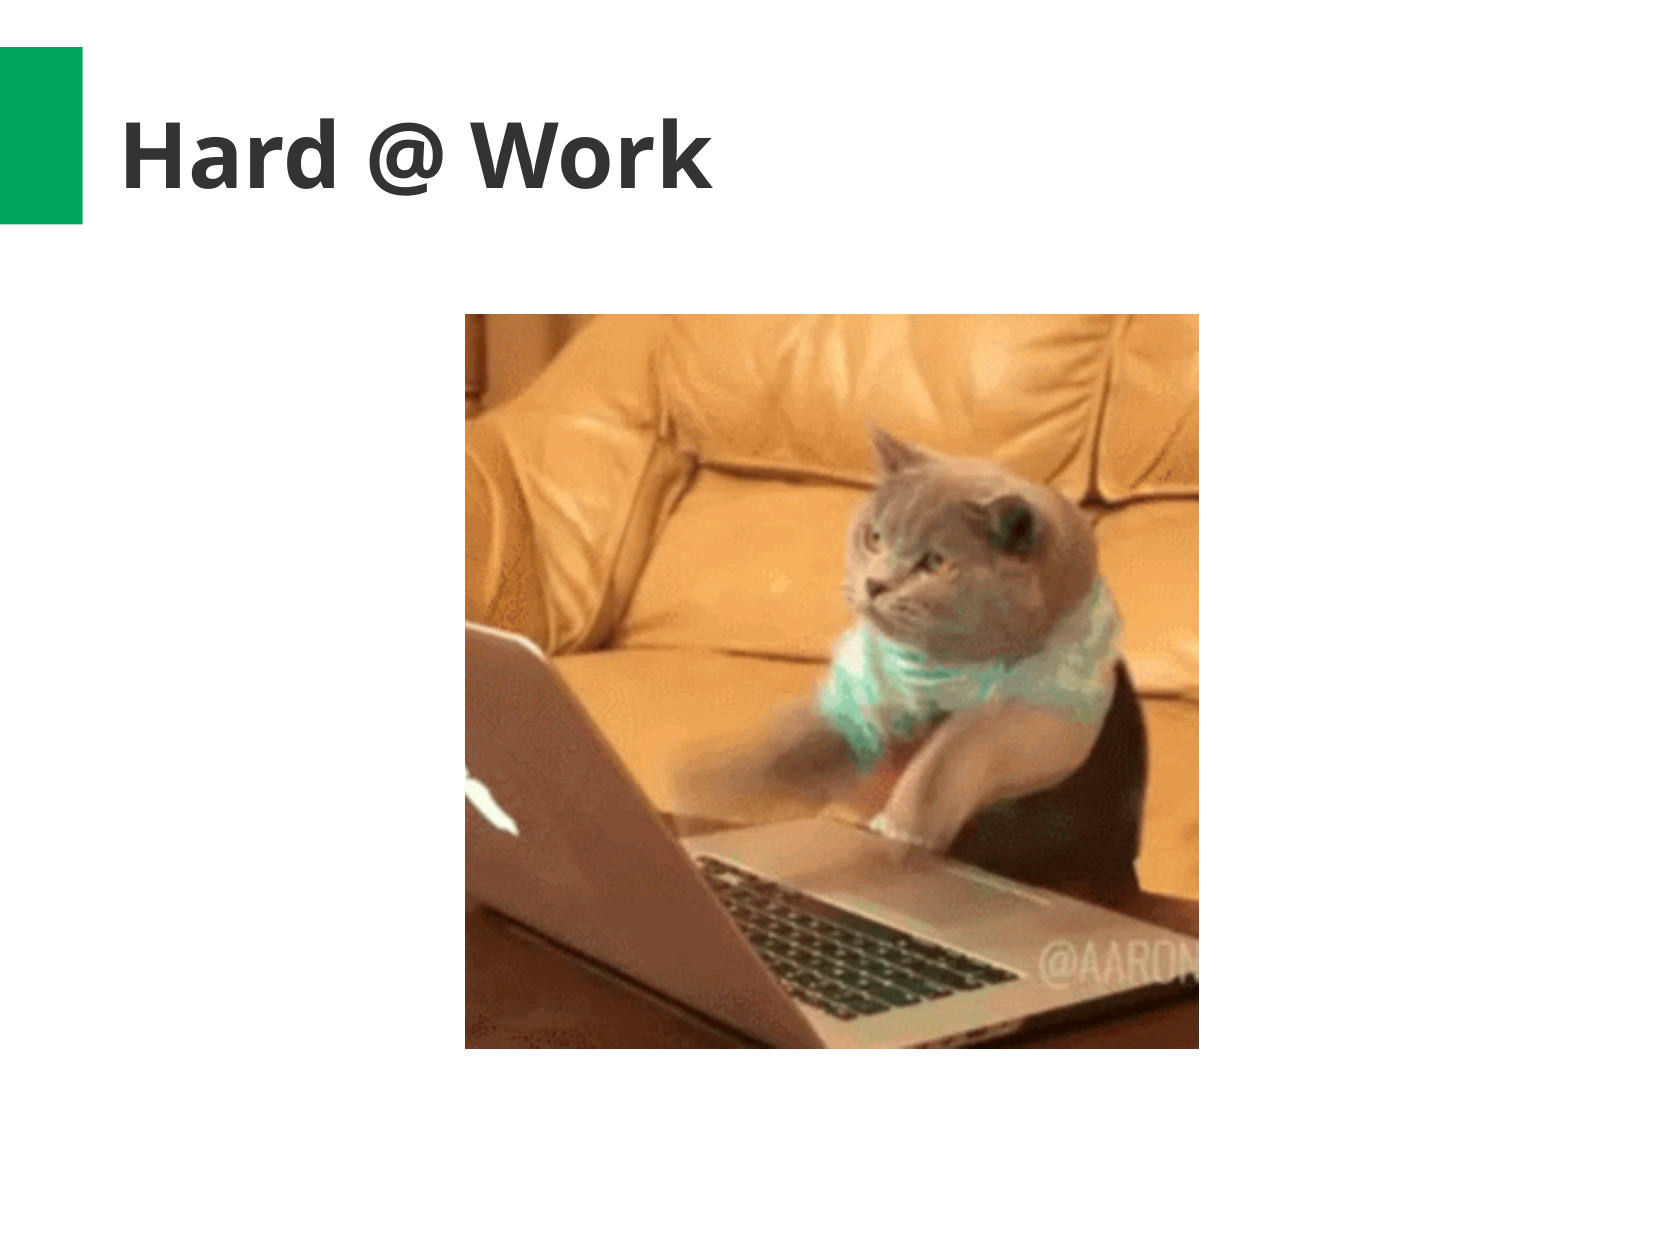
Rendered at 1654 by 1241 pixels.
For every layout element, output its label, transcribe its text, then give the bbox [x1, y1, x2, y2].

title Hard @ Work [118, 49, 1571, 257]
picture [465, 314, 1199, 1049]
